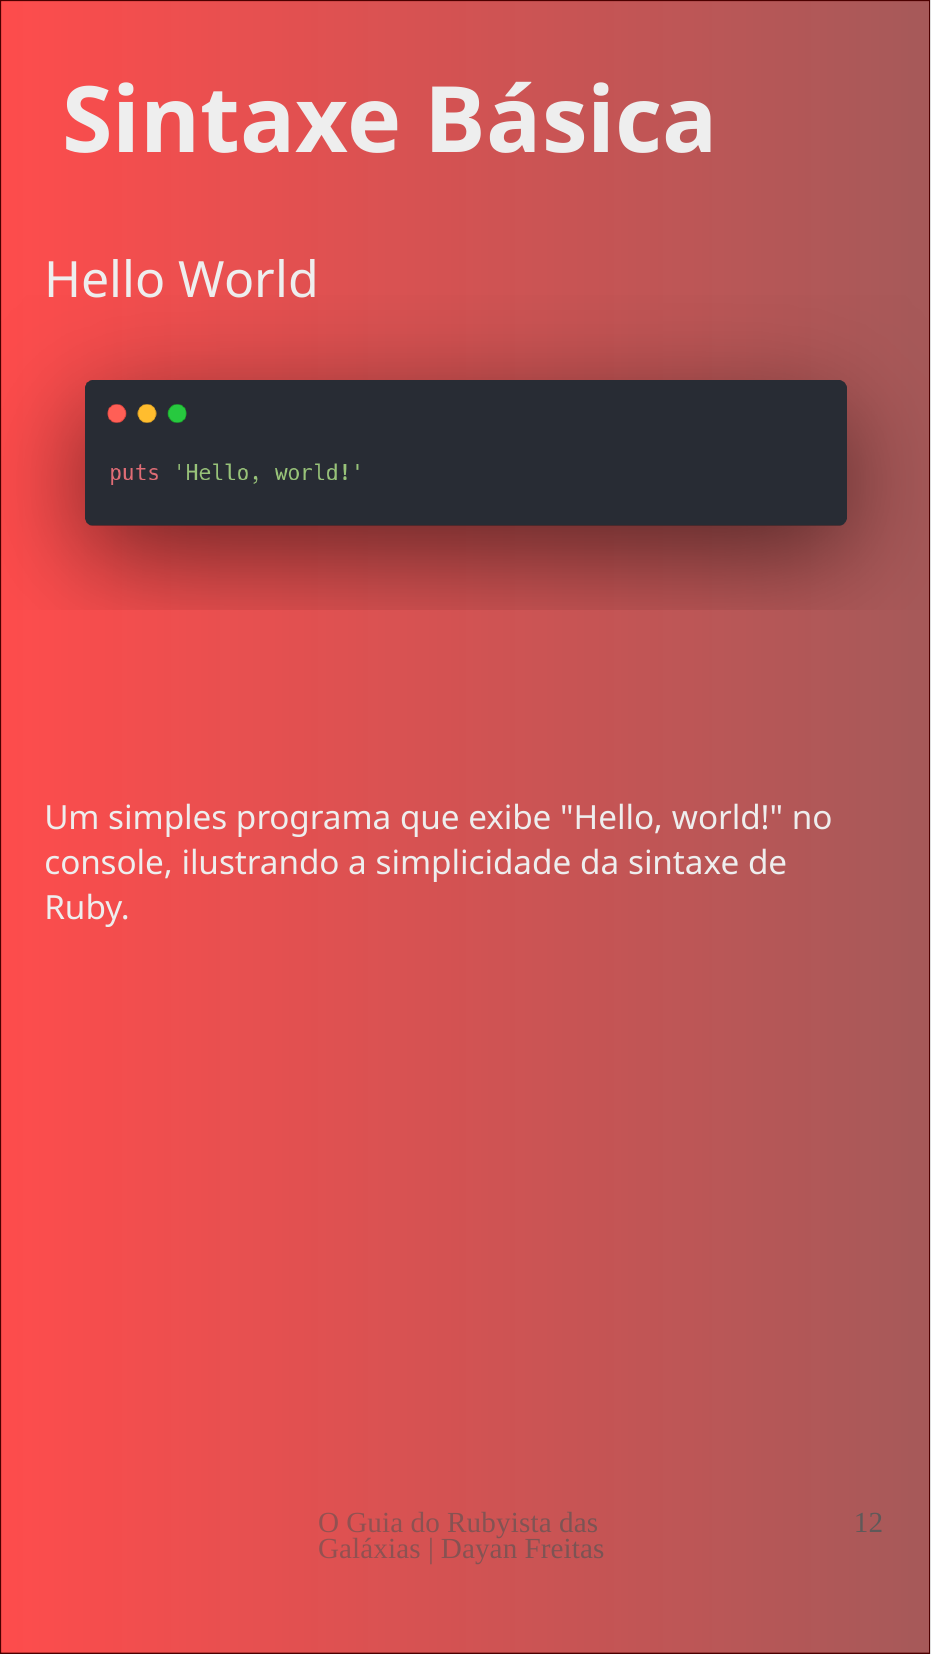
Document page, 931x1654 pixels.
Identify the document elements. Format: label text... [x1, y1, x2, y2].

text_box [121, 868, 131, 872]
picture [0, 295, 931, 610]
text_box [0, 610, 931, 1654]
text_box [0, 0, 931, 295]
text_box [65, 868, 75, 872]
text_box [324, 868, 334, 872]
text_box Hello World [0, 236, 922, 295]
text_box Um simples programa que exibe "Hello, world!" no console, ilustrando a simplicidade da sintaxe de Ruby. [0, 786, 922, 868]
text_box Sintaxe Básica [47, 47, 886, 166]
